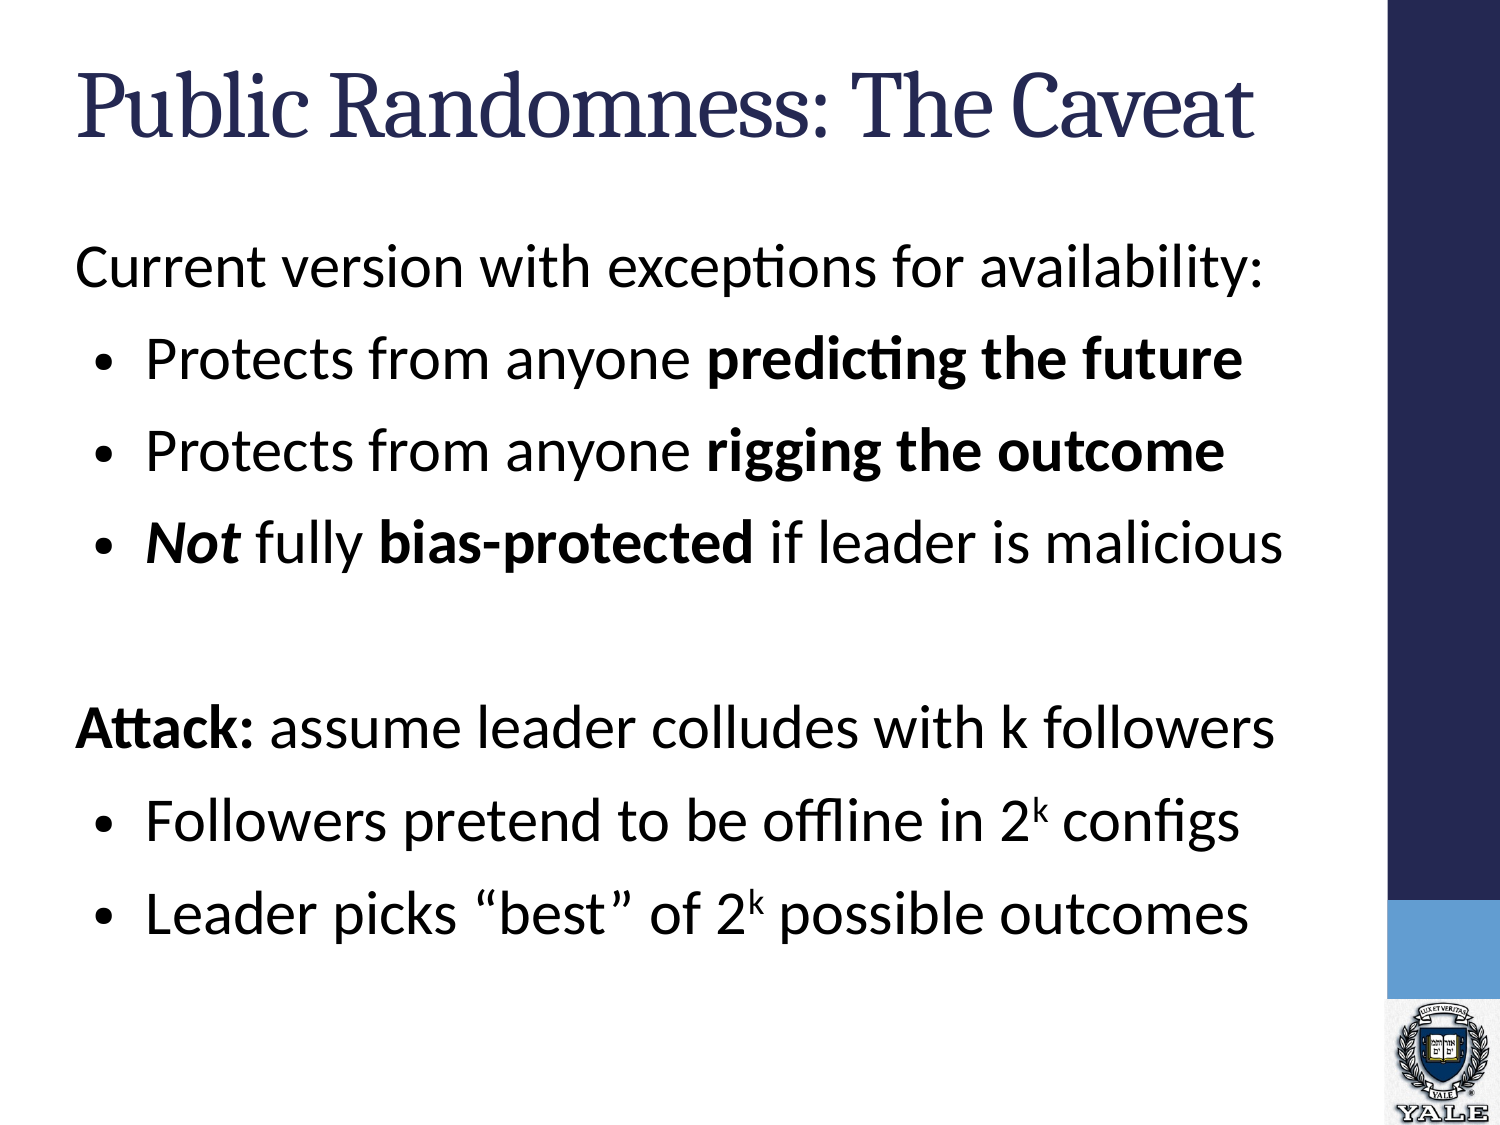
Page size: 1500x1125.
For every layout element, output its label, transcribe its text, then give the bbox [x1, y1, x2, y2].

picture [1384, 999, 1500, 1125]
list Current version with exceptions for availability: Protects from anyone predicting the future Protects from anyone rigging the outcome Not fully bias-protected if leader is malicious Attack: assume leader colludes with k followers Followers pretend to be offline in 2k configs Leader picks “best” of 2k possible outcomes [75, 239, 1325, 1063]
title Public Randomness: The Caveat [75, 12, 1325, 200]
